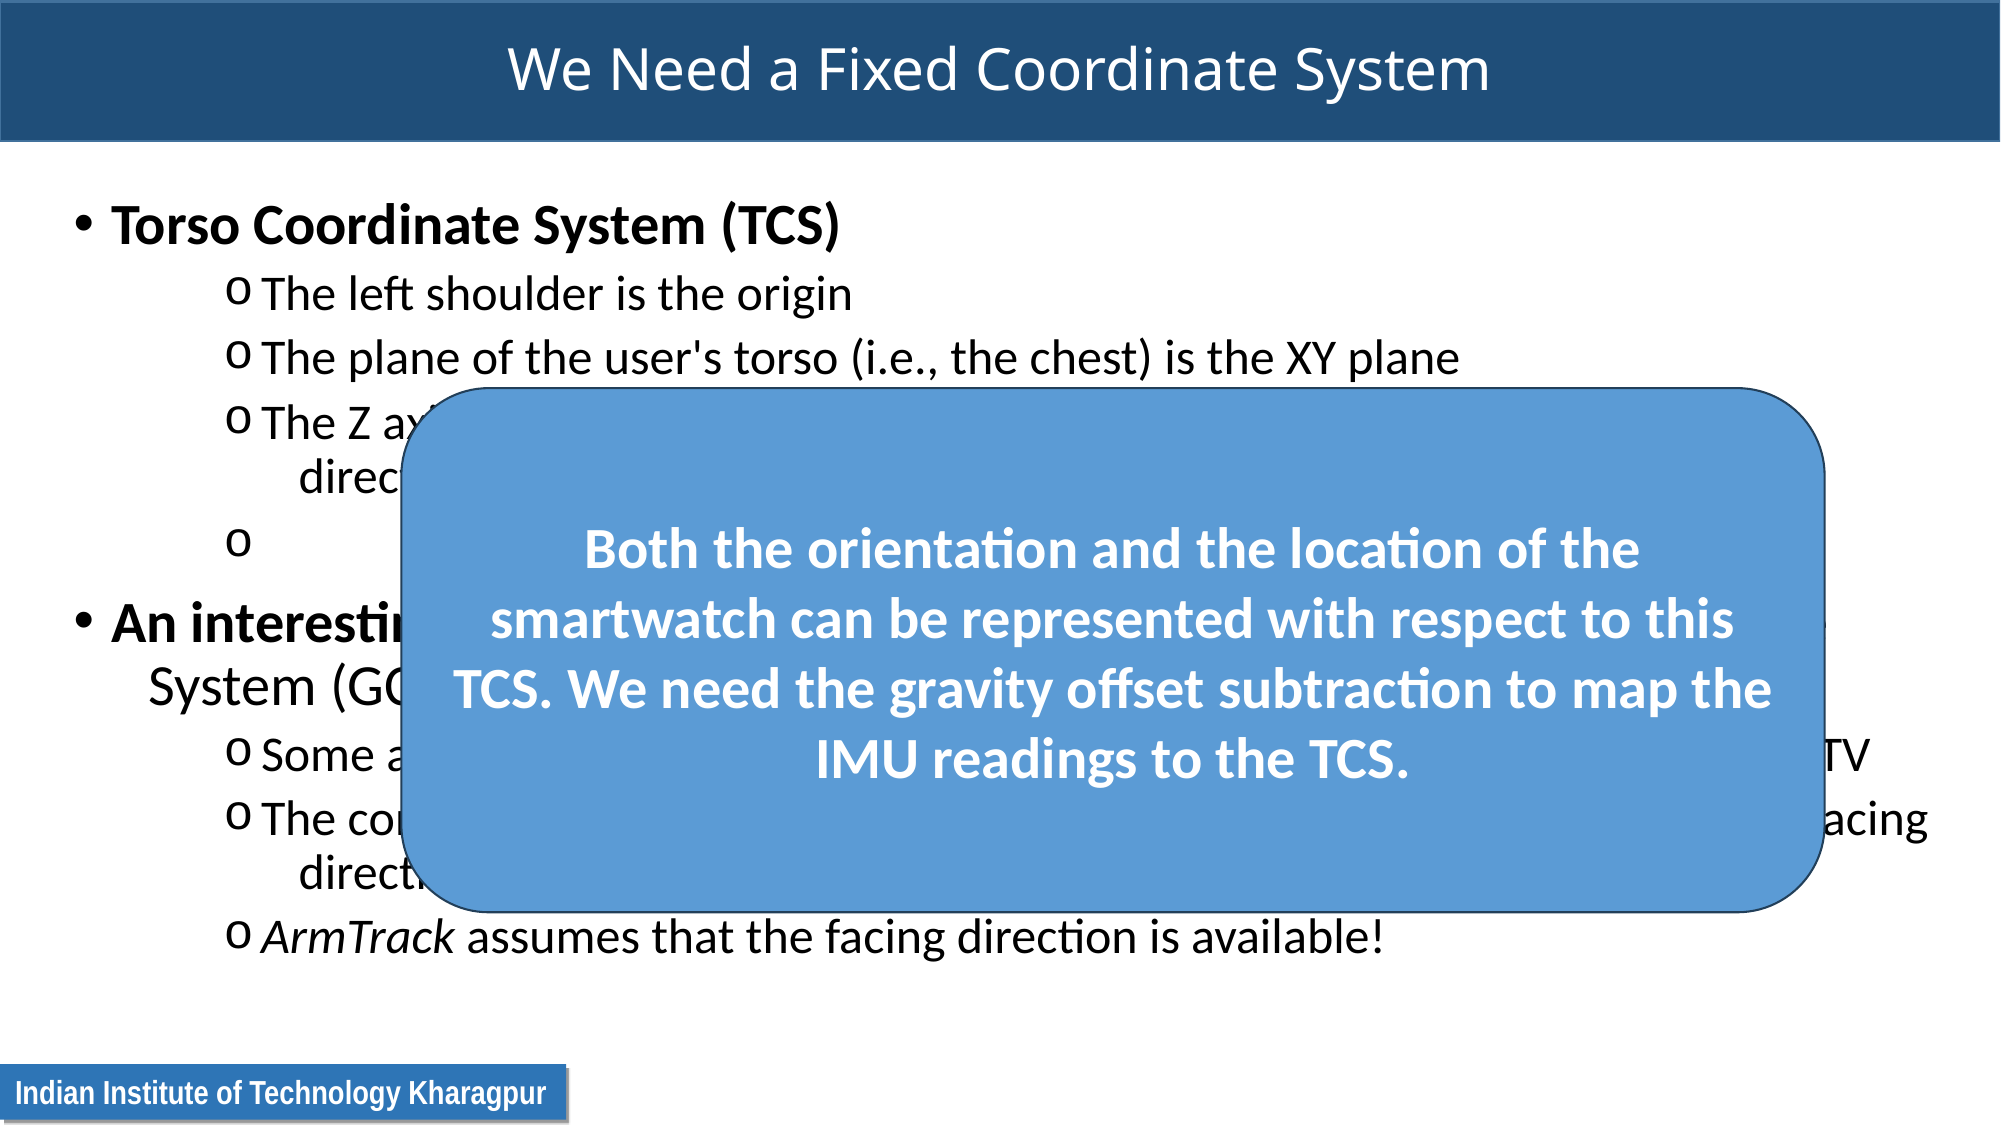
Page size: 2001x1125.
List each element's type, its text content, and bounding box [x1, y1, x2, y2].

text_box Both the orientation and the location of the smartwatch can be represented with respect to this TCS. We need the gravity offset subtraction to map the IMU readings to the TCS. [401, 388, 1825, 913]
title We Need a Fixed Coordinate System [0, 1, 2000, 141]
list Torso Coordinate System (TCS) The left shoulder is the origin The plane of the user's torso (i.e., the chest) is the XY plane The Z axis will be the line emanating from the left shoulder in the frontward direction, perpendicular to the torso An interesting system: Can you convert the TCS to the Global Coordinate System (GCS)? Some application needs GCS; for example, pointing a TV remote towards the TV The compass in the watch can be used to map TCS to GCS, but you need the facing direction ArmTrack assumes that the facing direction is available! [58, 186, 1954, 1065]
